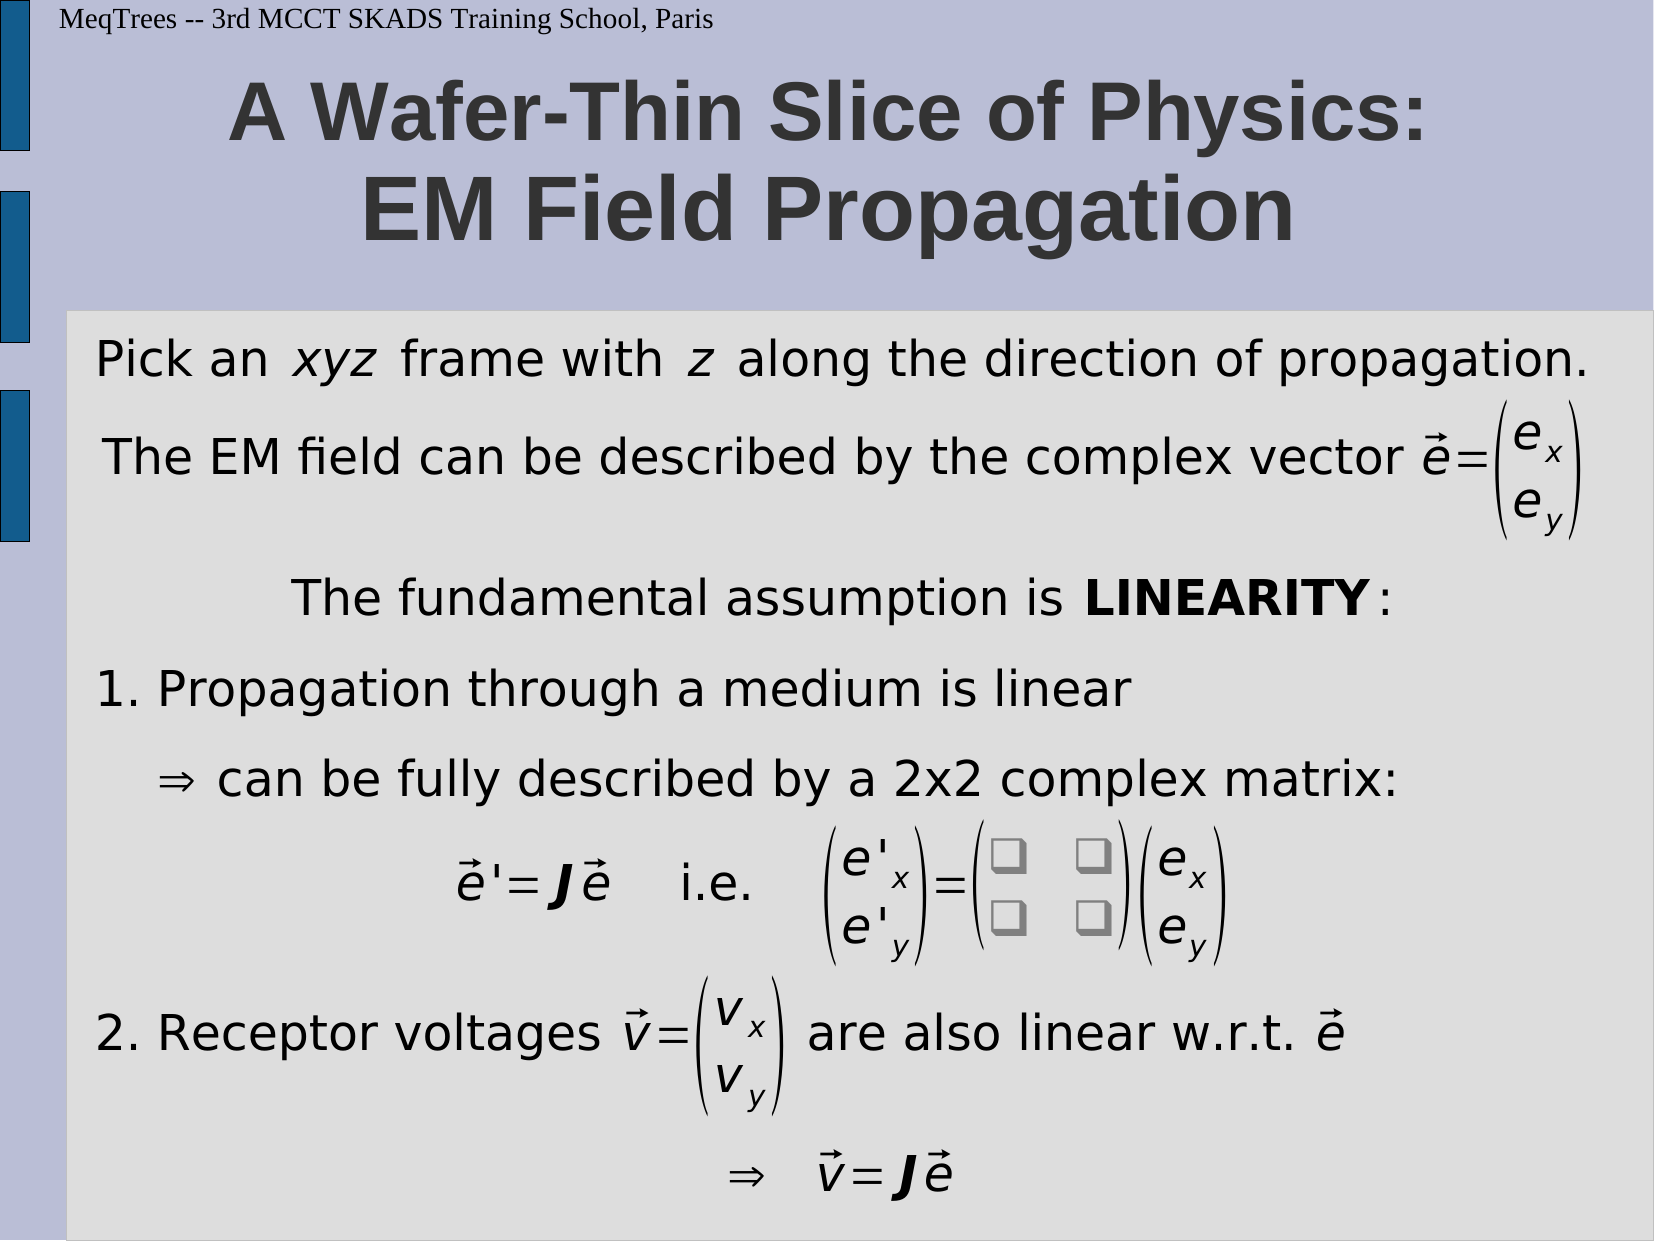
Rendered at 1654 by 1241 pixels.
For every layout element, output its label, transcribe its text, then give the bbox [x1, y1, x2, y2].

chart [88, 307, 1595, 1209]
title A Wafer-Thin Slice of Physics: EM Field Propagation [123, 59, 1536, 267]
